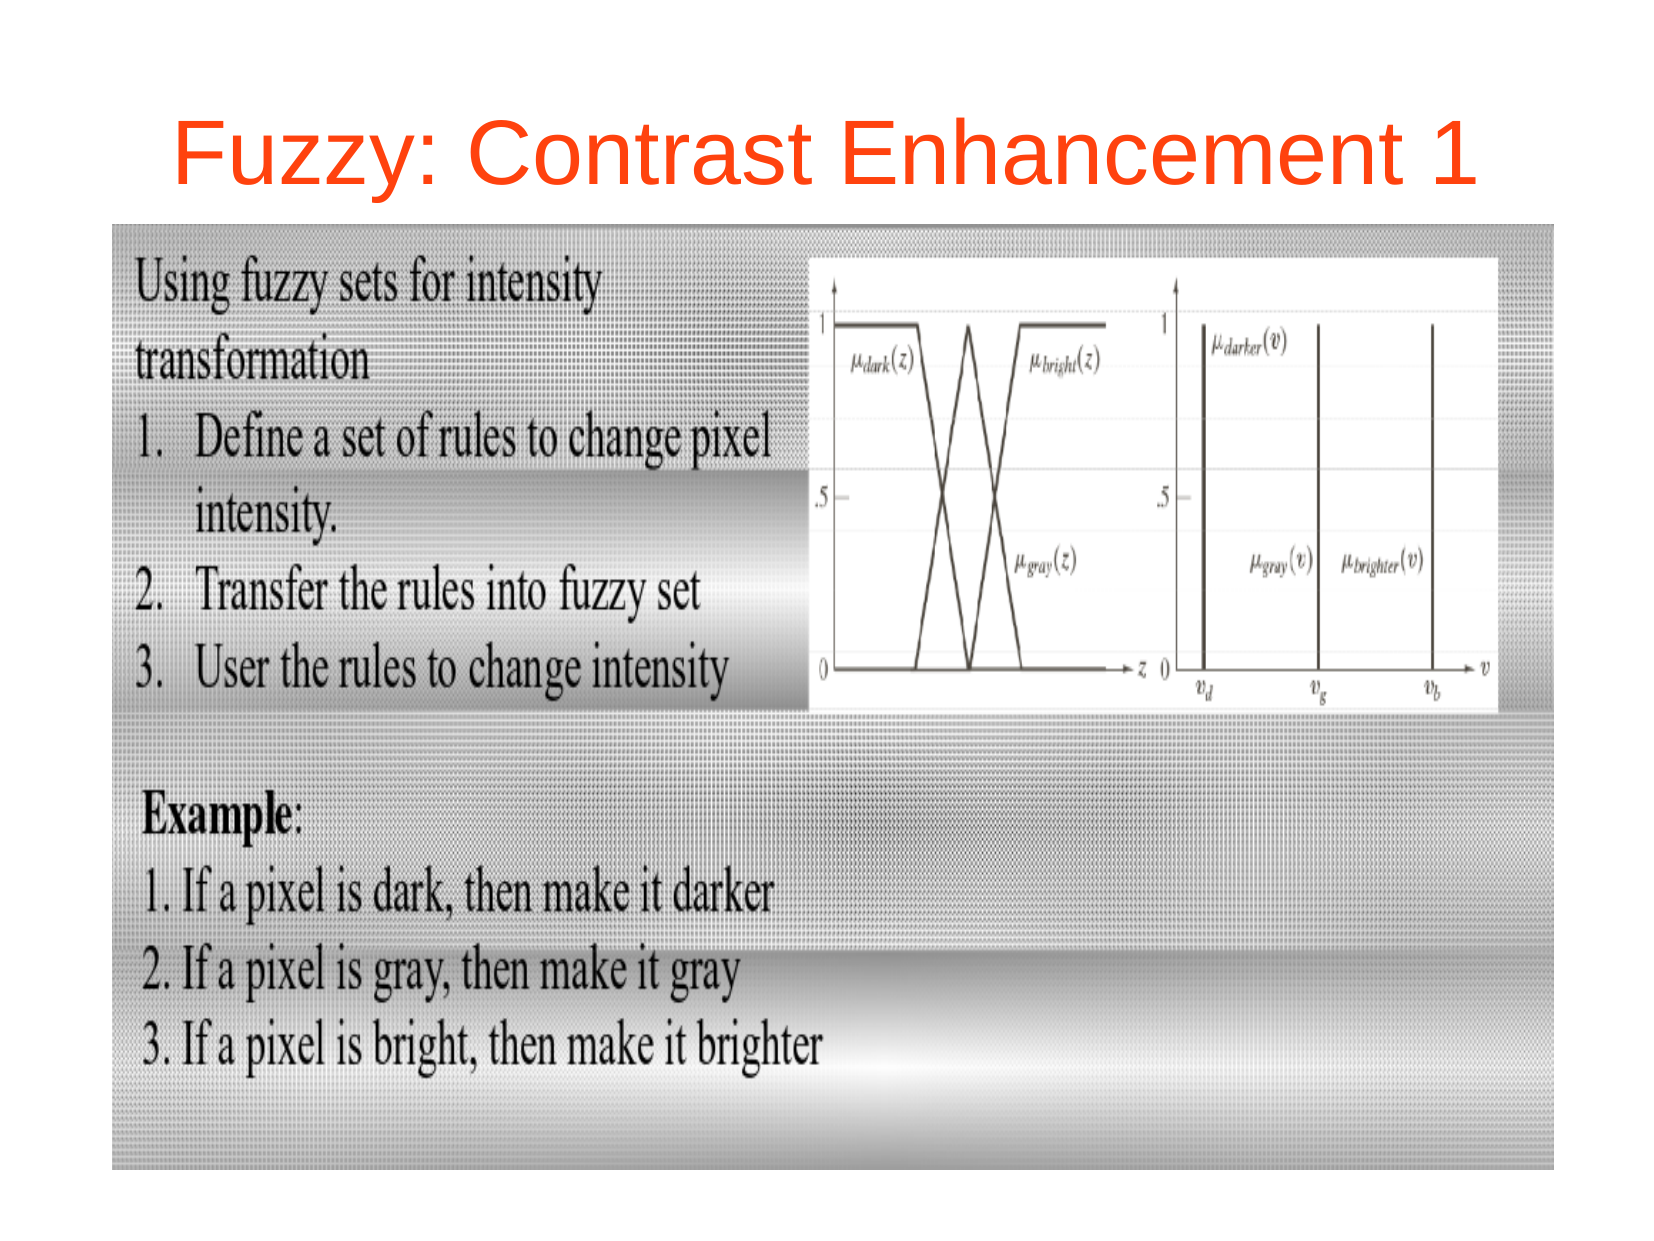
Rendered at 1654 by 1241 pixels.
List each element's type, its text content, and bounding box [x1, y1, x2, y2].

picture [112, 224, 1554, 1170]
title Fuzzy: Contrast Enhancement 1 [82, 49, 1571, 257]
